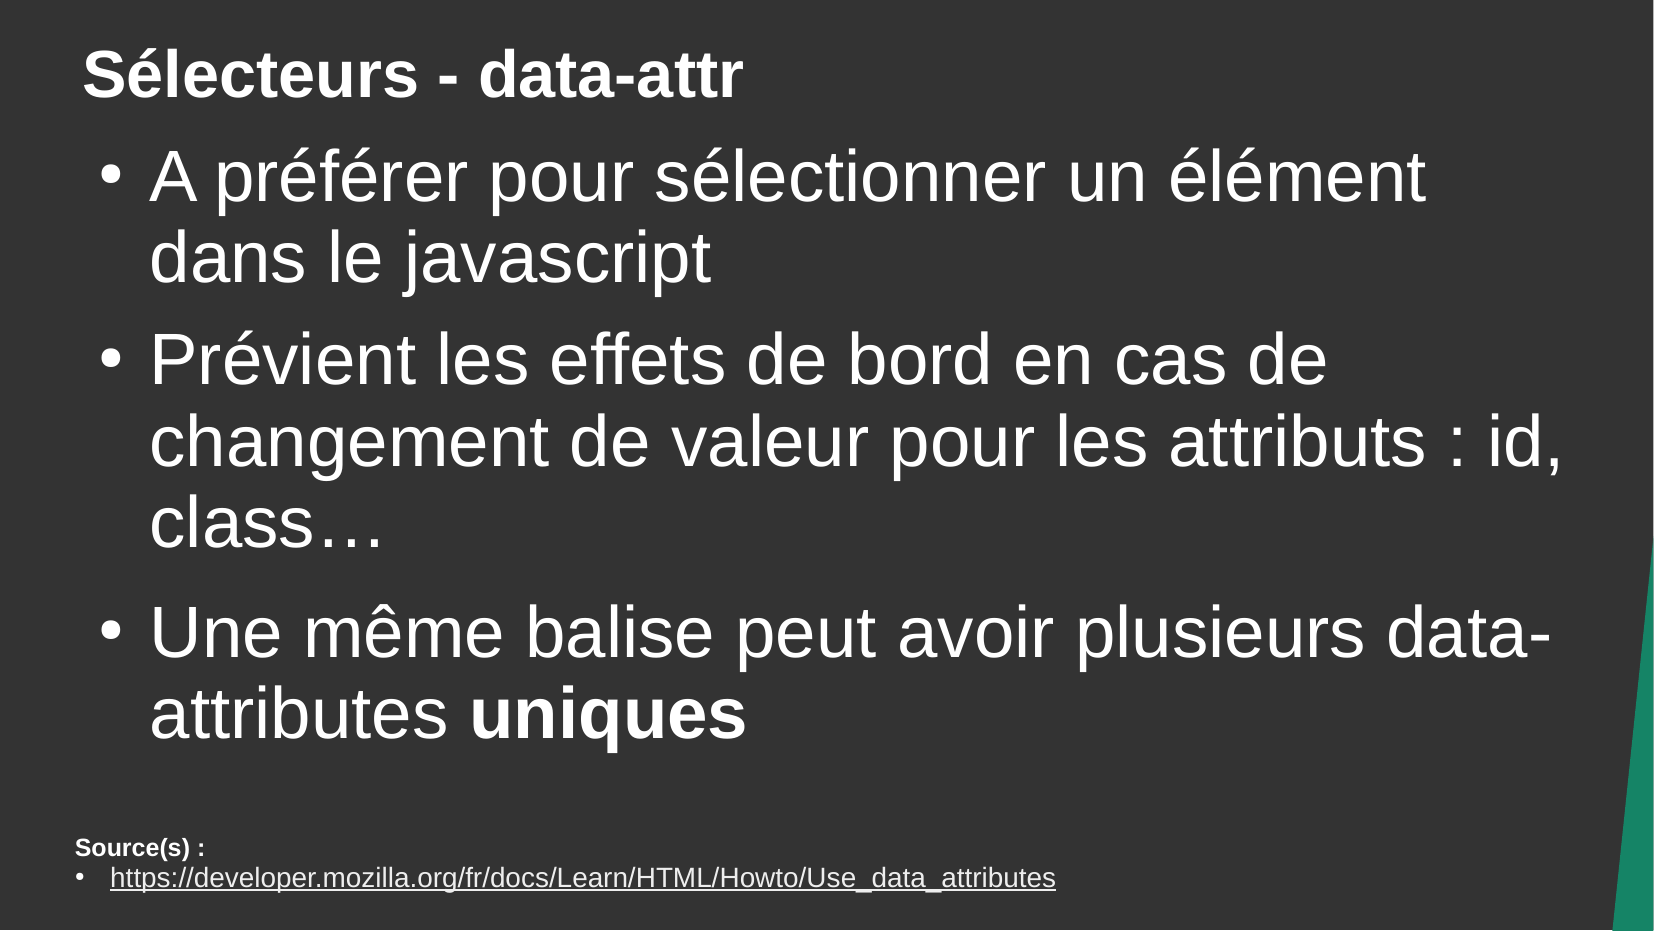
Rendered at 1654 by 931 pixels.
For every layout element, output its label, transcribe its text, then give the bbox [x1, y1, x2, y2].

text_box [1612, 531, 1654, 931]
title Sélecteurs - data-attr [82, 37, 1004, 119]
list A préférer pour sélectionner un élément dans le javascript Prévient les effets de bord en cas de changement de valeur pour les attributs : id, class… Une même balise peut avoir plusieurs data-attributes uniques [80, 135, 1583, 756]
text_box Source(s) : https://developer.mozilla.org/fr/docs/Learn/HTML/Howto/Use_data_attributes [60, 826, 1546, 901]
